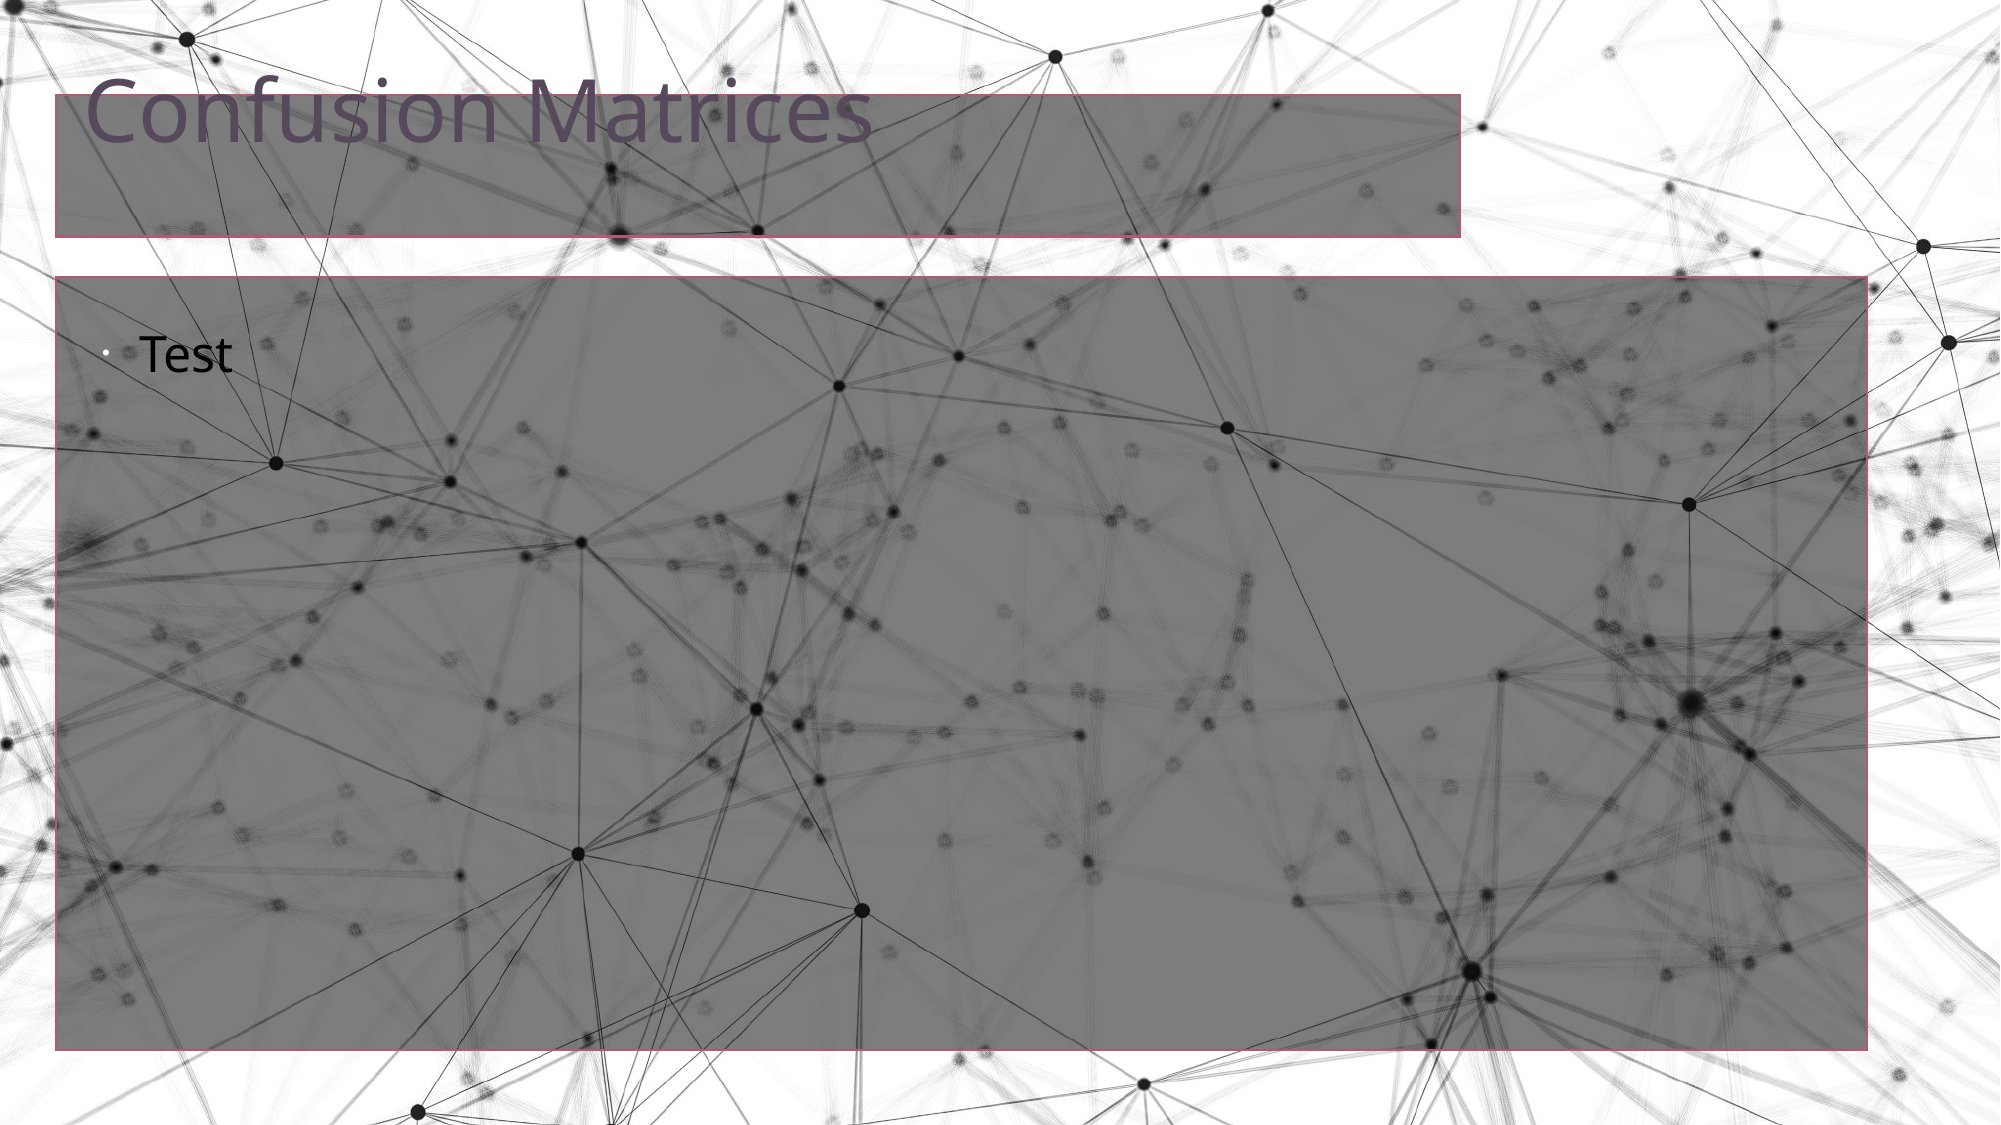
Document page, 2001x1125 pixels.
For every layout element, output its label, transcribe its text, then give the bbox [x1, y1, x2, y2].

text_box [55, 94, 68, 237]
text_box Test [87, 315, 1831, 866]
text_box [55, 277, 1868, 1050]
title Confusion Matrices [68, 59, 1799, 277]
picture [0, 0, 2000, 1125]
